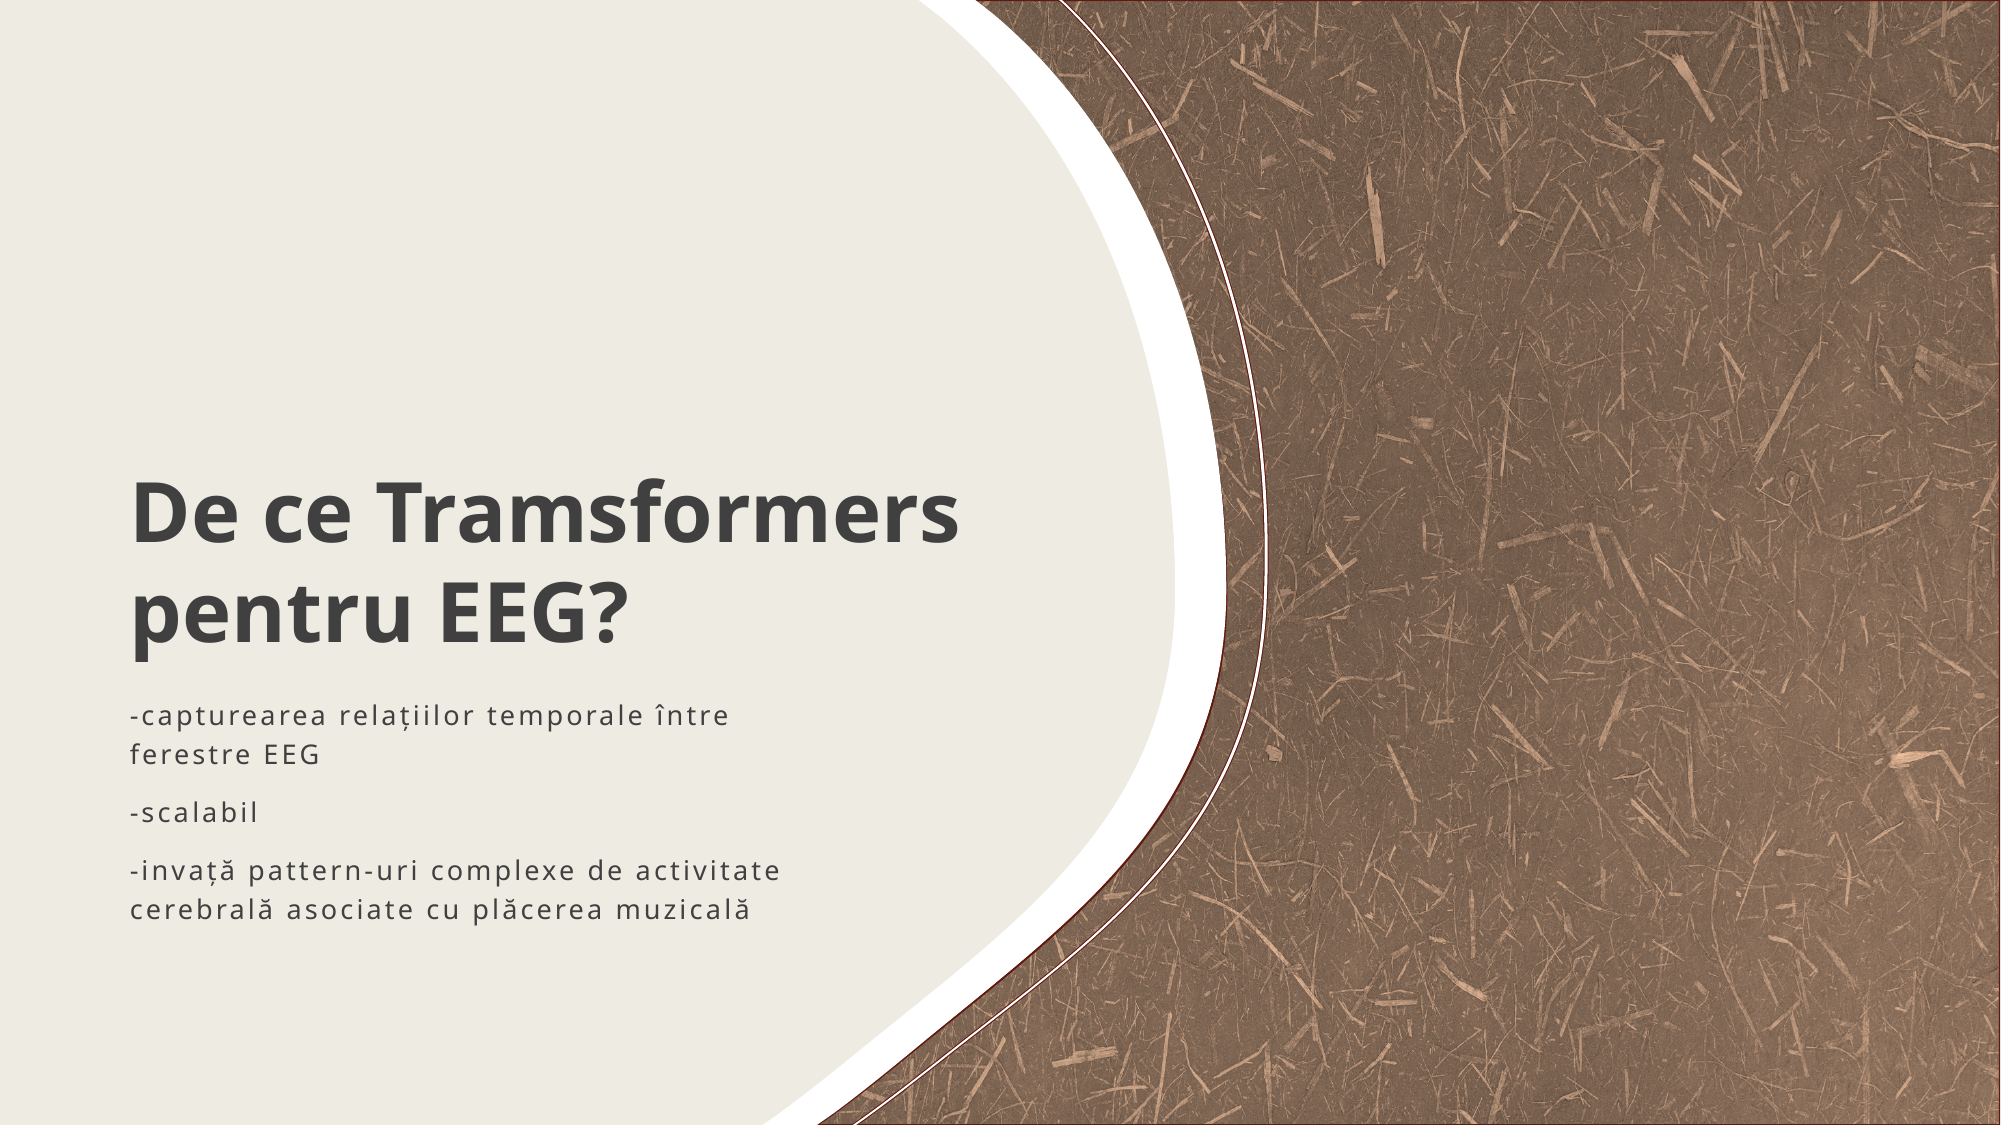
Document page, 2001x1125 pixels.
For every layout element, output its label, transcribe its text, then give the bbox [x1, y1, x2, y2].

subtitle -capturearea relațiilor temporale între ferestre EEG -scalabil -invață pattern-uri complexe de activitate cerebrală asociate cu plăcerea muzicală [111, 674, 867, 983]
title De ce Tramsformers pentru EEG? [111, 117, 1050, 675]
